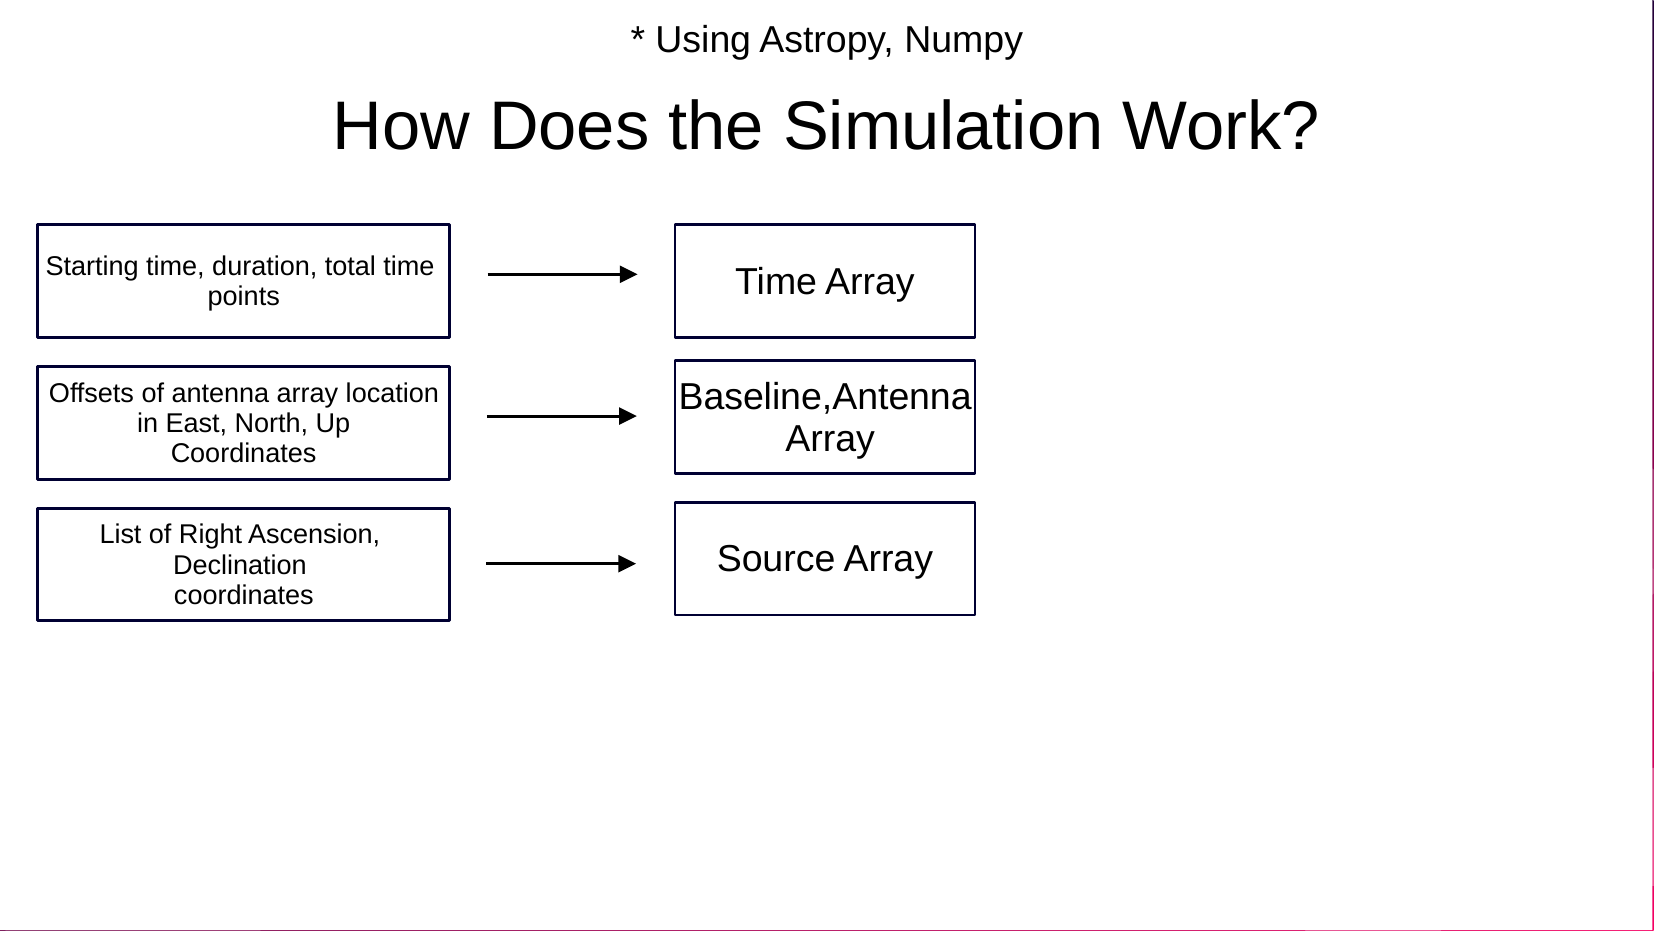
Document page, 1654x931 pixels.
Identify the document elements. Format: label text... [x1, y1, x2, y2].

text_box List of Right Ascension, Declination coordinates [37, 508, 450, 621]
title How Does the Simulation Work? [88, 44, 1565, 207]
text_box Starting time, duration, total time points [37, 224, 450, 338]
text_box * Using Astropy, Numpy [545, 0, 1109, 96]
text_box Source Array [675, 502, 976, 616]
text_box Offsets of antenna array location in East, North, Up Coordinates [37, 366, 450, 480]
text_box Baseline,Antenna Array [675, 360, 976, 474]
text_box Time Array [675, 224, 976, 338]
